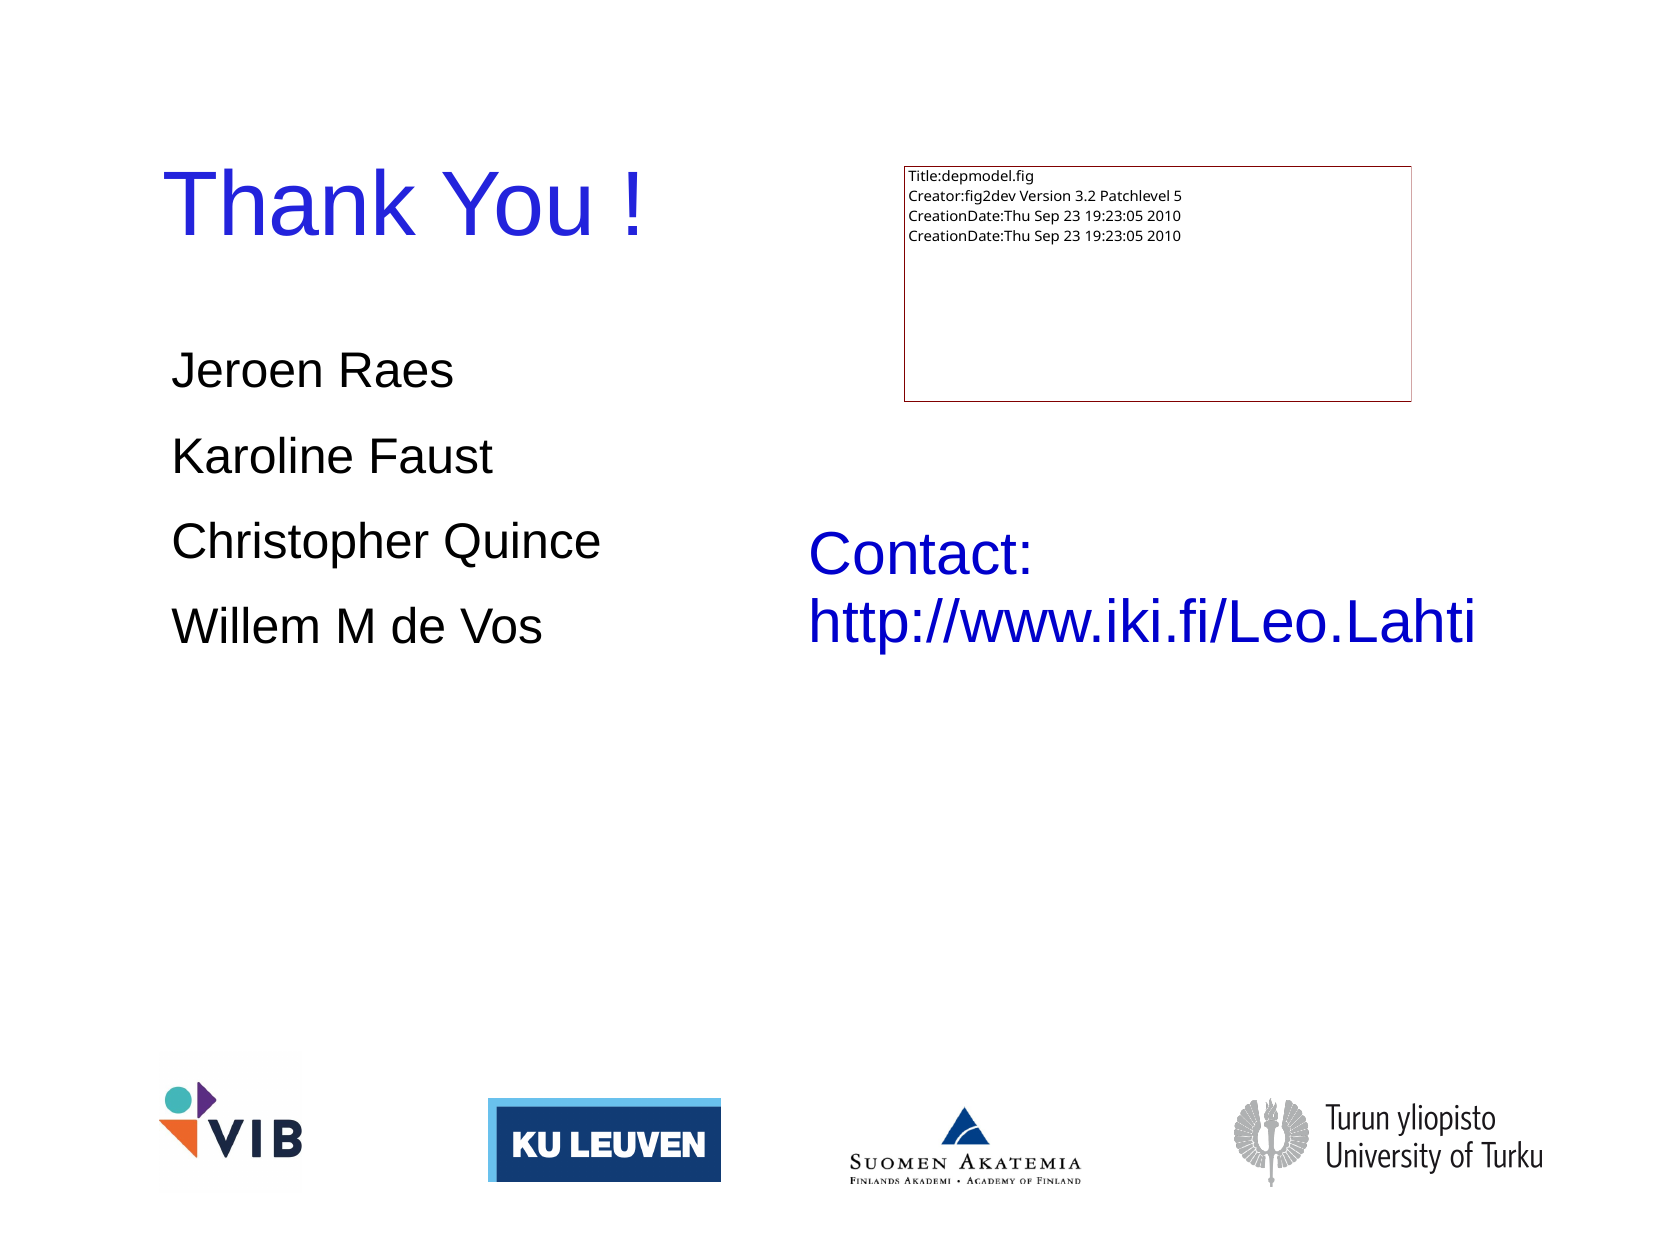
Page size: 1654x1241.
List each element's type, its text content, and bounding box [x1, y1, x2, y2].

picture [159, 1051, 302, 1193]
list Contact: http://www.iki.fi/Leo.Lahti [744, 519, 1536, 709]
picture [1234, 1098, 1542, 1188]
title Thank You ! [147, 152, 661, 256]
picture [840, 1098, 1099, 1193]
list Jeroen Raes Karoline Faust Christopher Quince Willem M de Vos [100, 342, 875, 697]
picture [488, 1098, 721, 1182]
picture [903, 165, 1412, 402]
